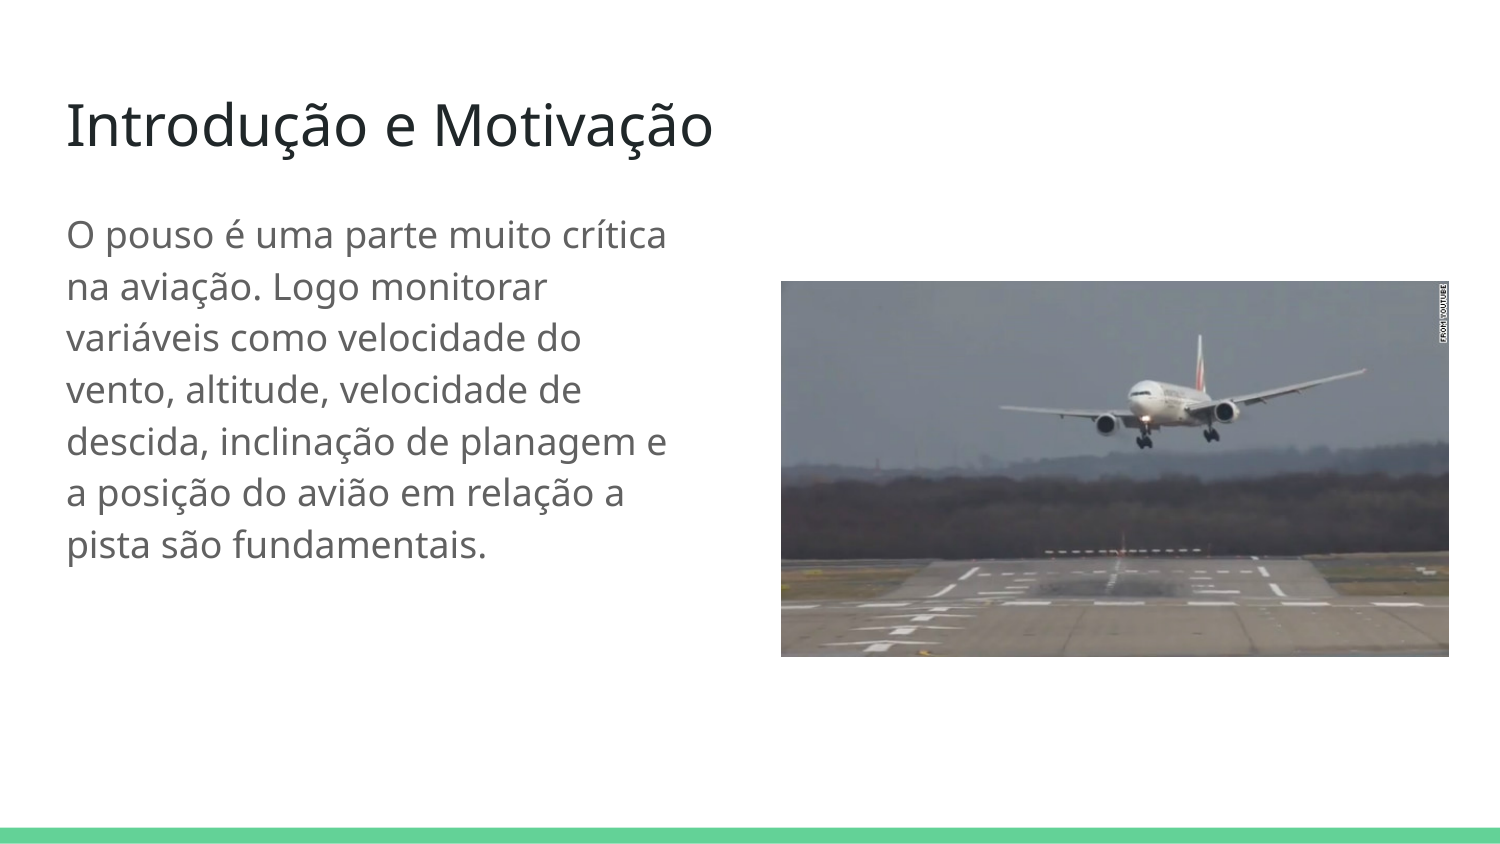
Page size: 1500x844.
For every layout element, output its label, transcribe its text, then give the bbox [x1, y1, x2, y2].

title Introdução e Motivação [51, 72, 1449, 167]
picture [781, 281, 1449, 657]
list O pouso é uma parte muito crítica na aviação. Logo monitorar variáveis como velocidade do vento, altitude, velocidade de descida, inclinação de planagem e a posição do avião em relação a pista são fundamentais. [51, 189, 696, 750]
